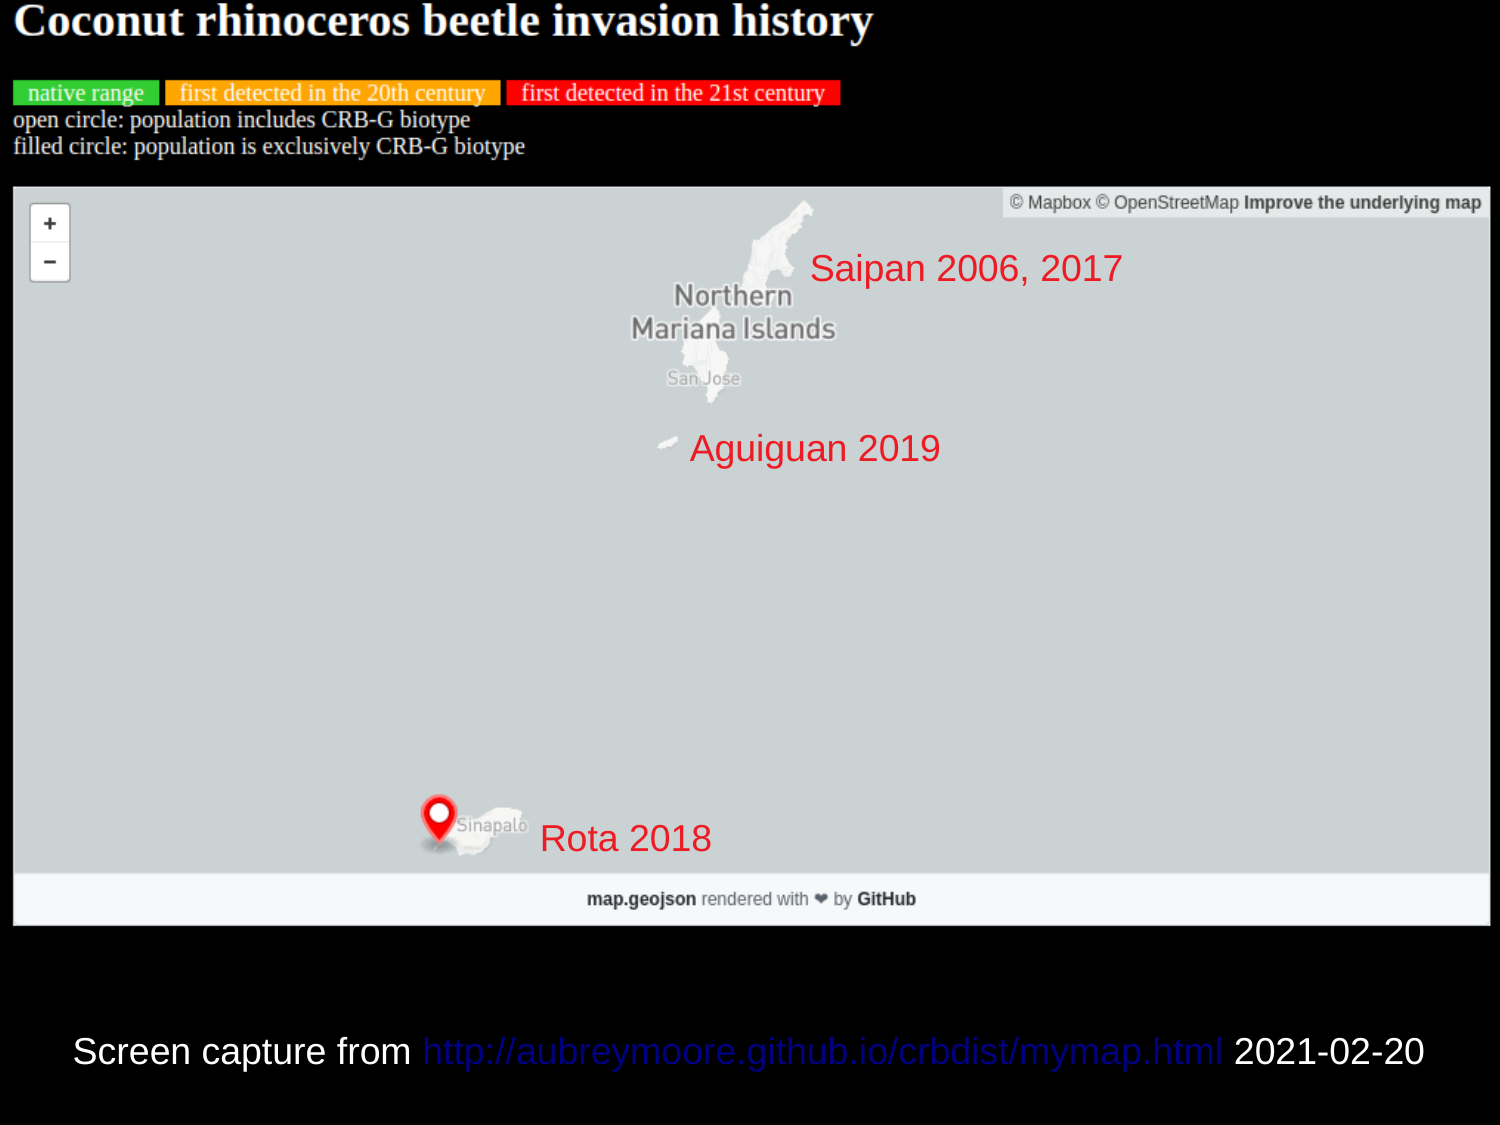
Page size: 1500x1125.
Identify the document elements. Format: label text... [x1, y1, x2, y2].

picture [0, 0, 1500, 935]
text_box Screen capture from http://aubreymoore.github.io/crbdist/mymap.html 2021-02-20 [57, 1023, 1441, 1081]
text_box Saipan 2006, 2017 [795, 239, 1141, 300]
text_box Rota 2018 [525, 810, 871, 871]
text_box Aguiguan 2019 [675, 420, 1021, 480]
